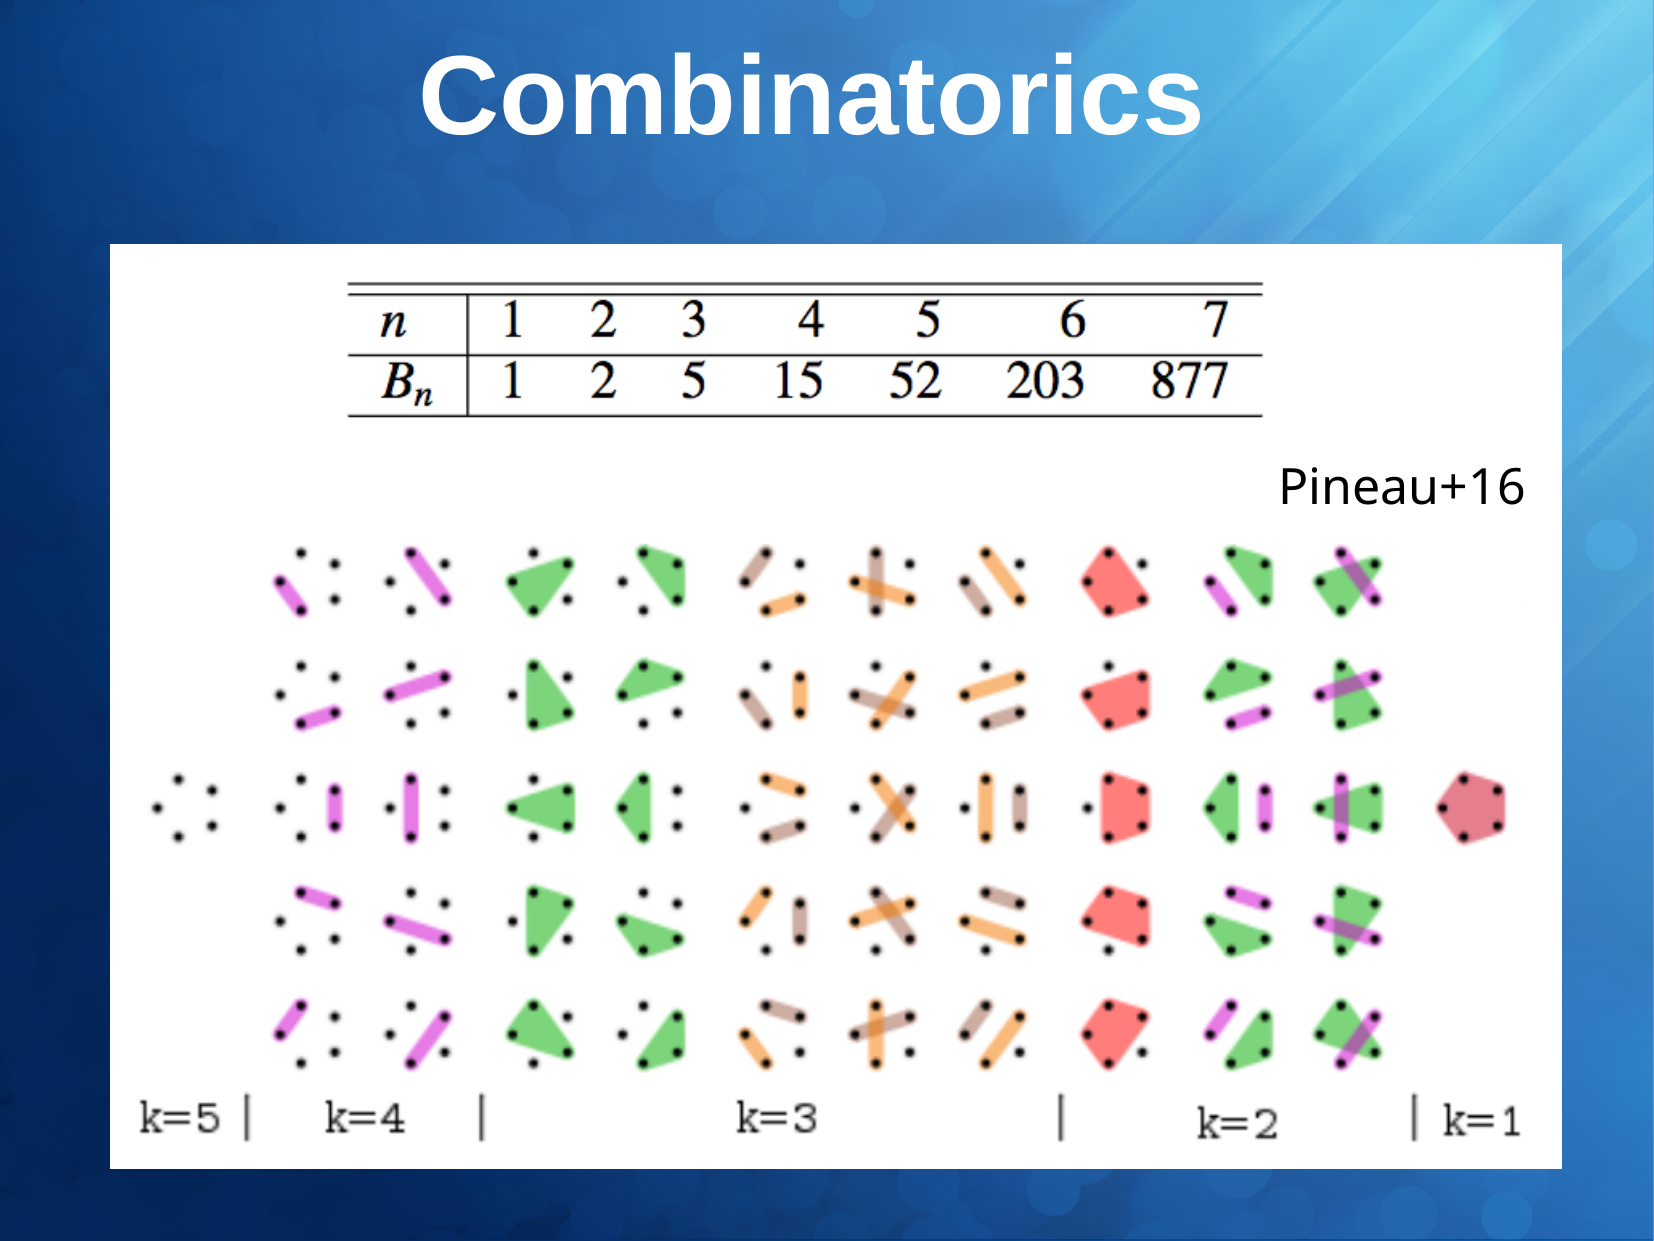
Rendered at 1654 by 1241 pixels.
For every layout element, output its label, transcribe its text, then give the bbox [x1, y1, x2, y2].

picture [0, 0, 1654, 1241]
text_box Pineau+16 [1280, 453, 1524, 515]
title Combinatorics [118, 11, 1506, 180]
